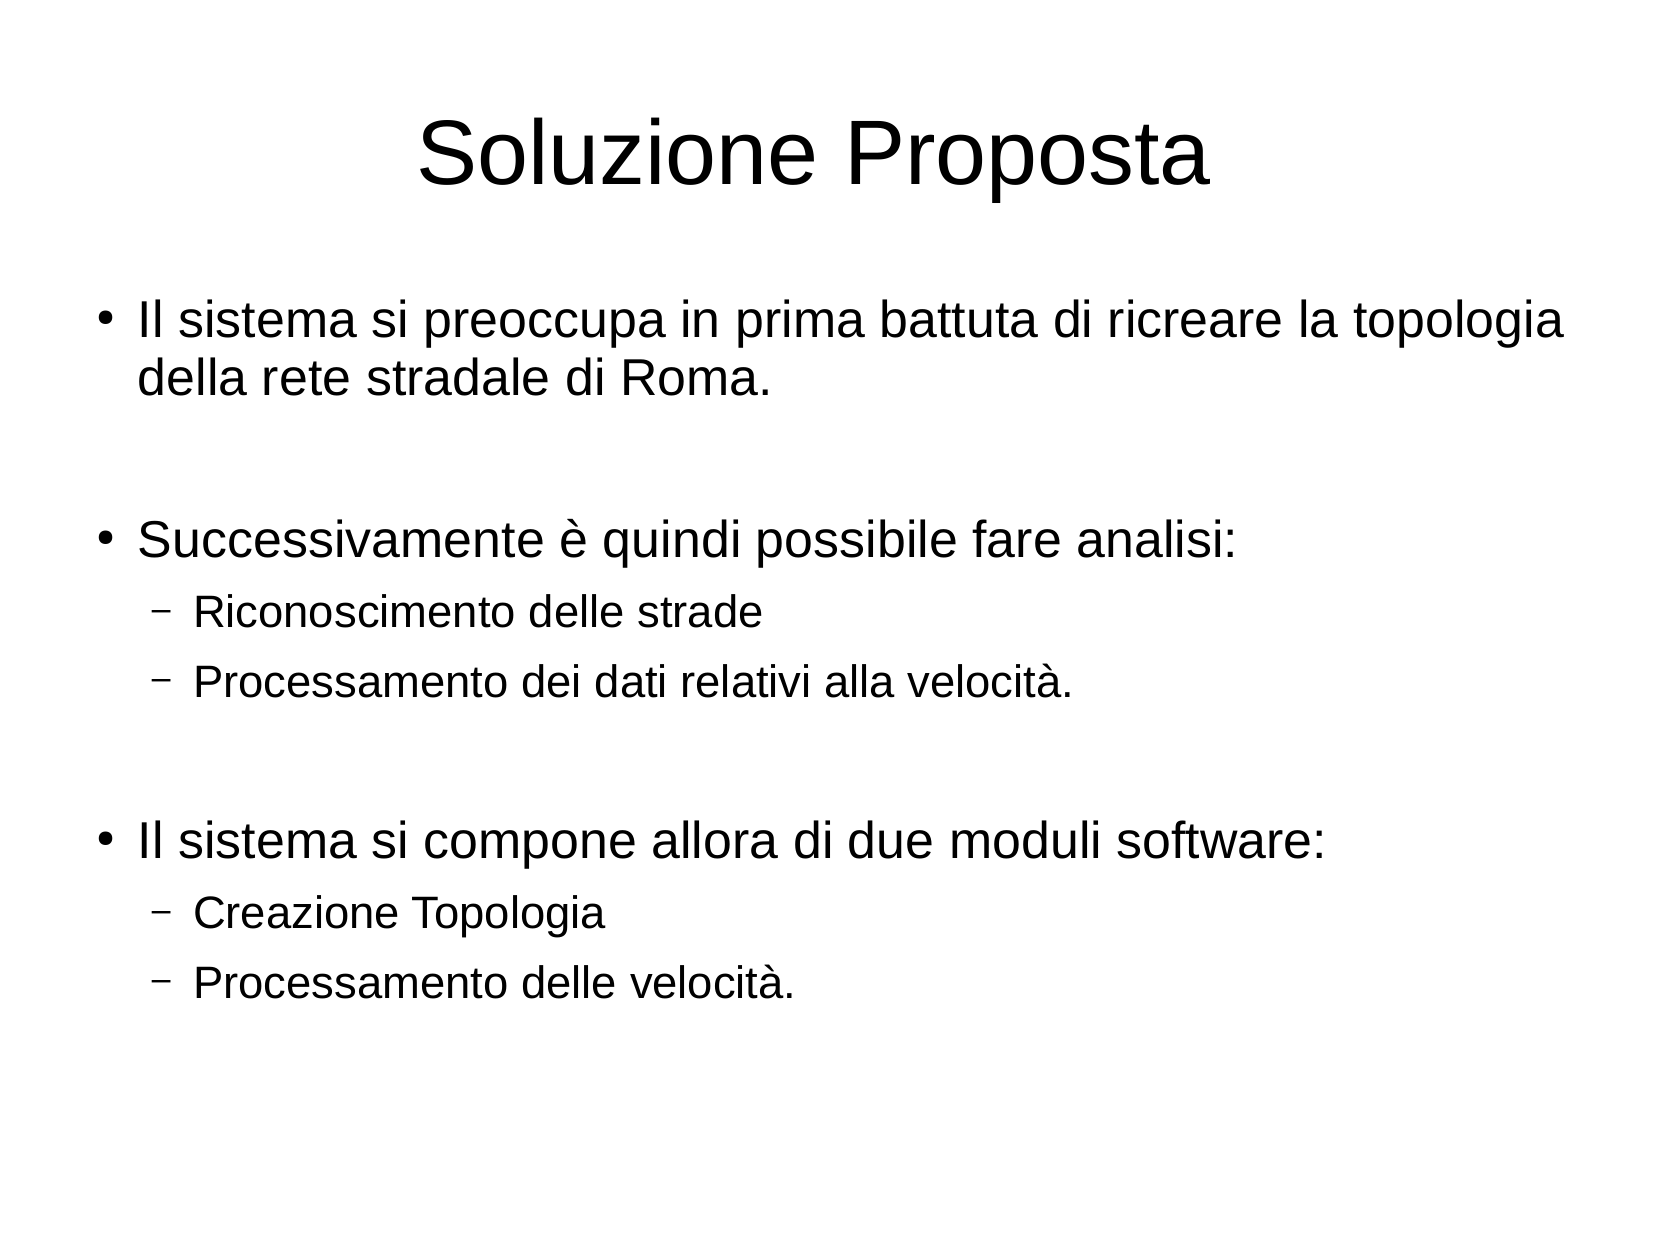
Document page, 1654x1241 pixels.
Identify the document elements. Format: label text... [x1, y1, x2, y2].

title Soluzione Proposta [82, 49, 1571, 257]
list Il sistema si preoccupa in prima battuta di ricreare la topologia della rete stradale di Roma. Successivamente è quindi possibile fare analisi: Riconoscimento delle strade Processamento dei dati relativi alla velocità. Il sistema si compone allora di due moduli software: Creazione Topologia Processamento delle velocità. [82, 290, 1571, 1010]
